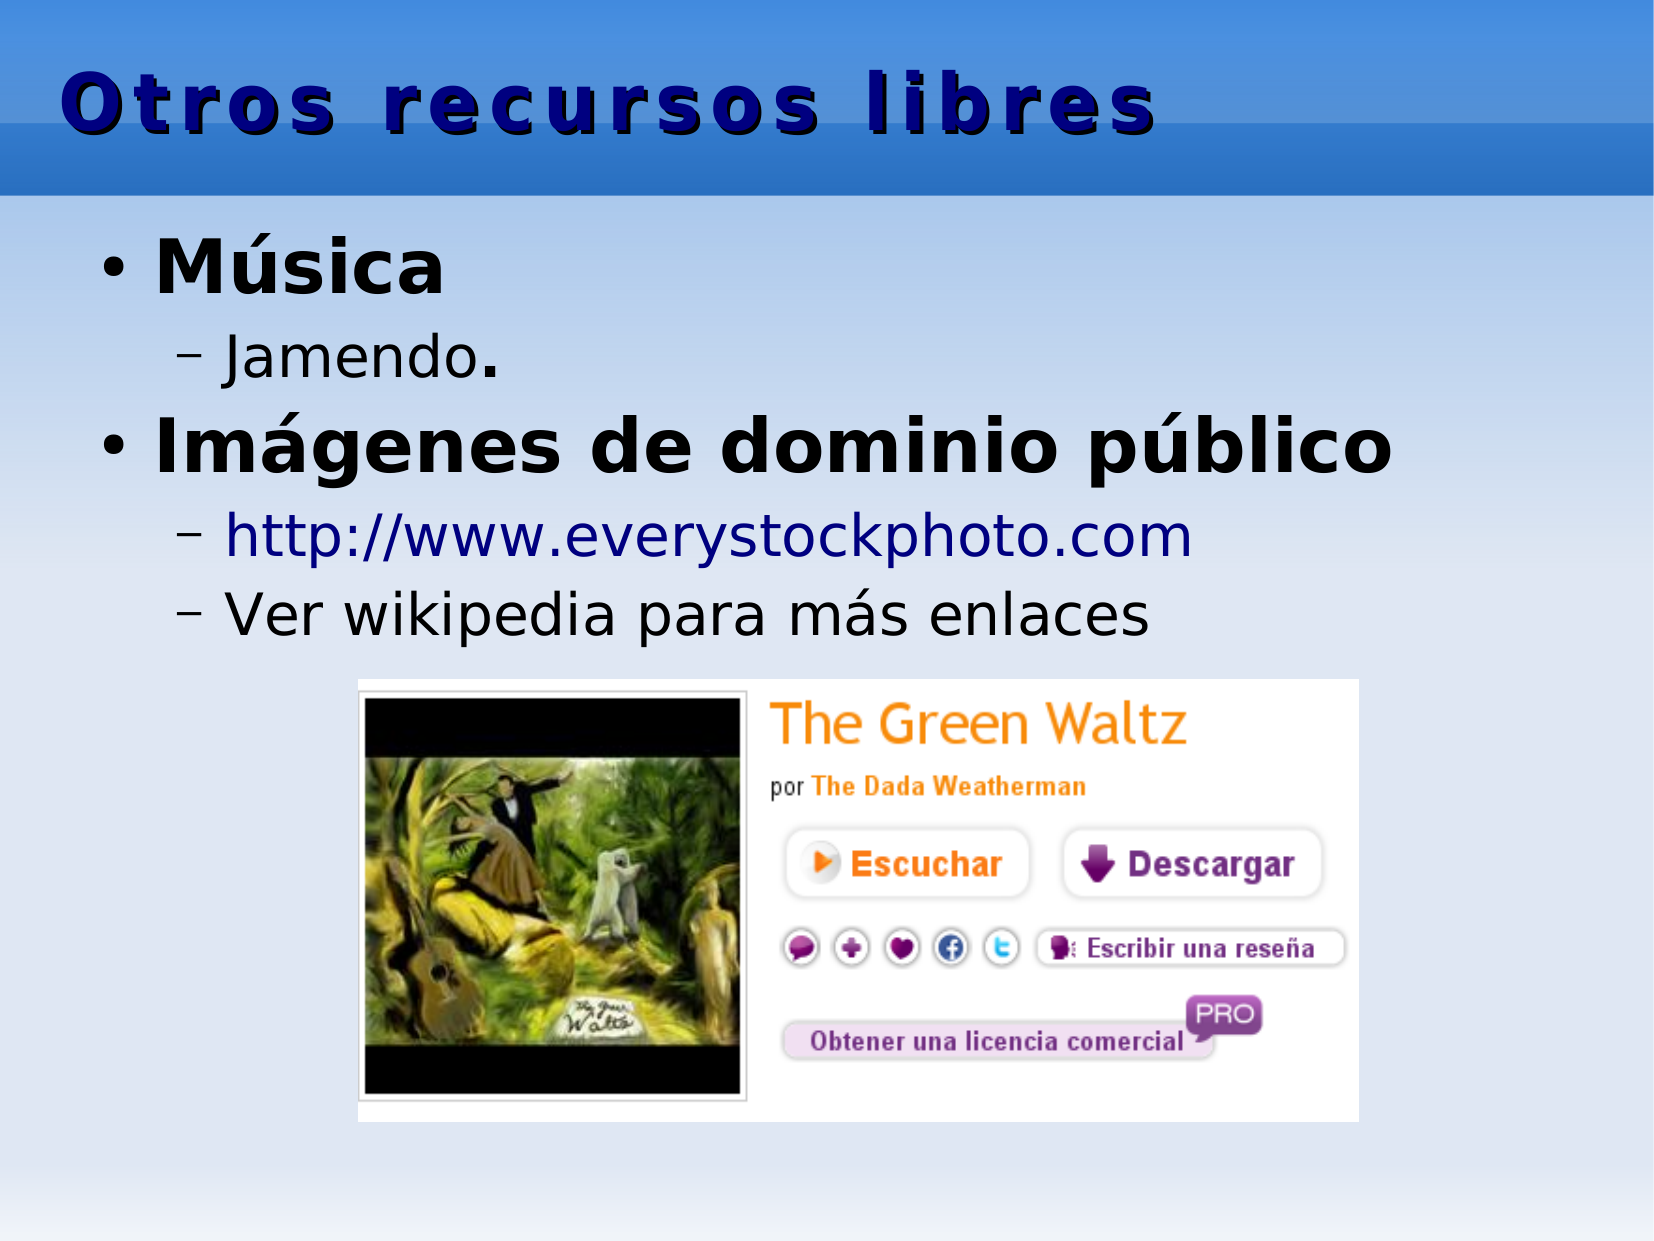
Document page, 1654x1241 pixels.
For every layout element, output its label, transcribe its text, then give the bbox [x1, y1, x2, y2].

picture [0, 0, 1654, 1241]
list Música Jamendo. Imágenes de dominio público http://www.everystockphoto.com Ver wikipedia para más enlaces [82, 224, 1625, 1083]
title Otros recursos libres [59, 36, 1654, 171]
